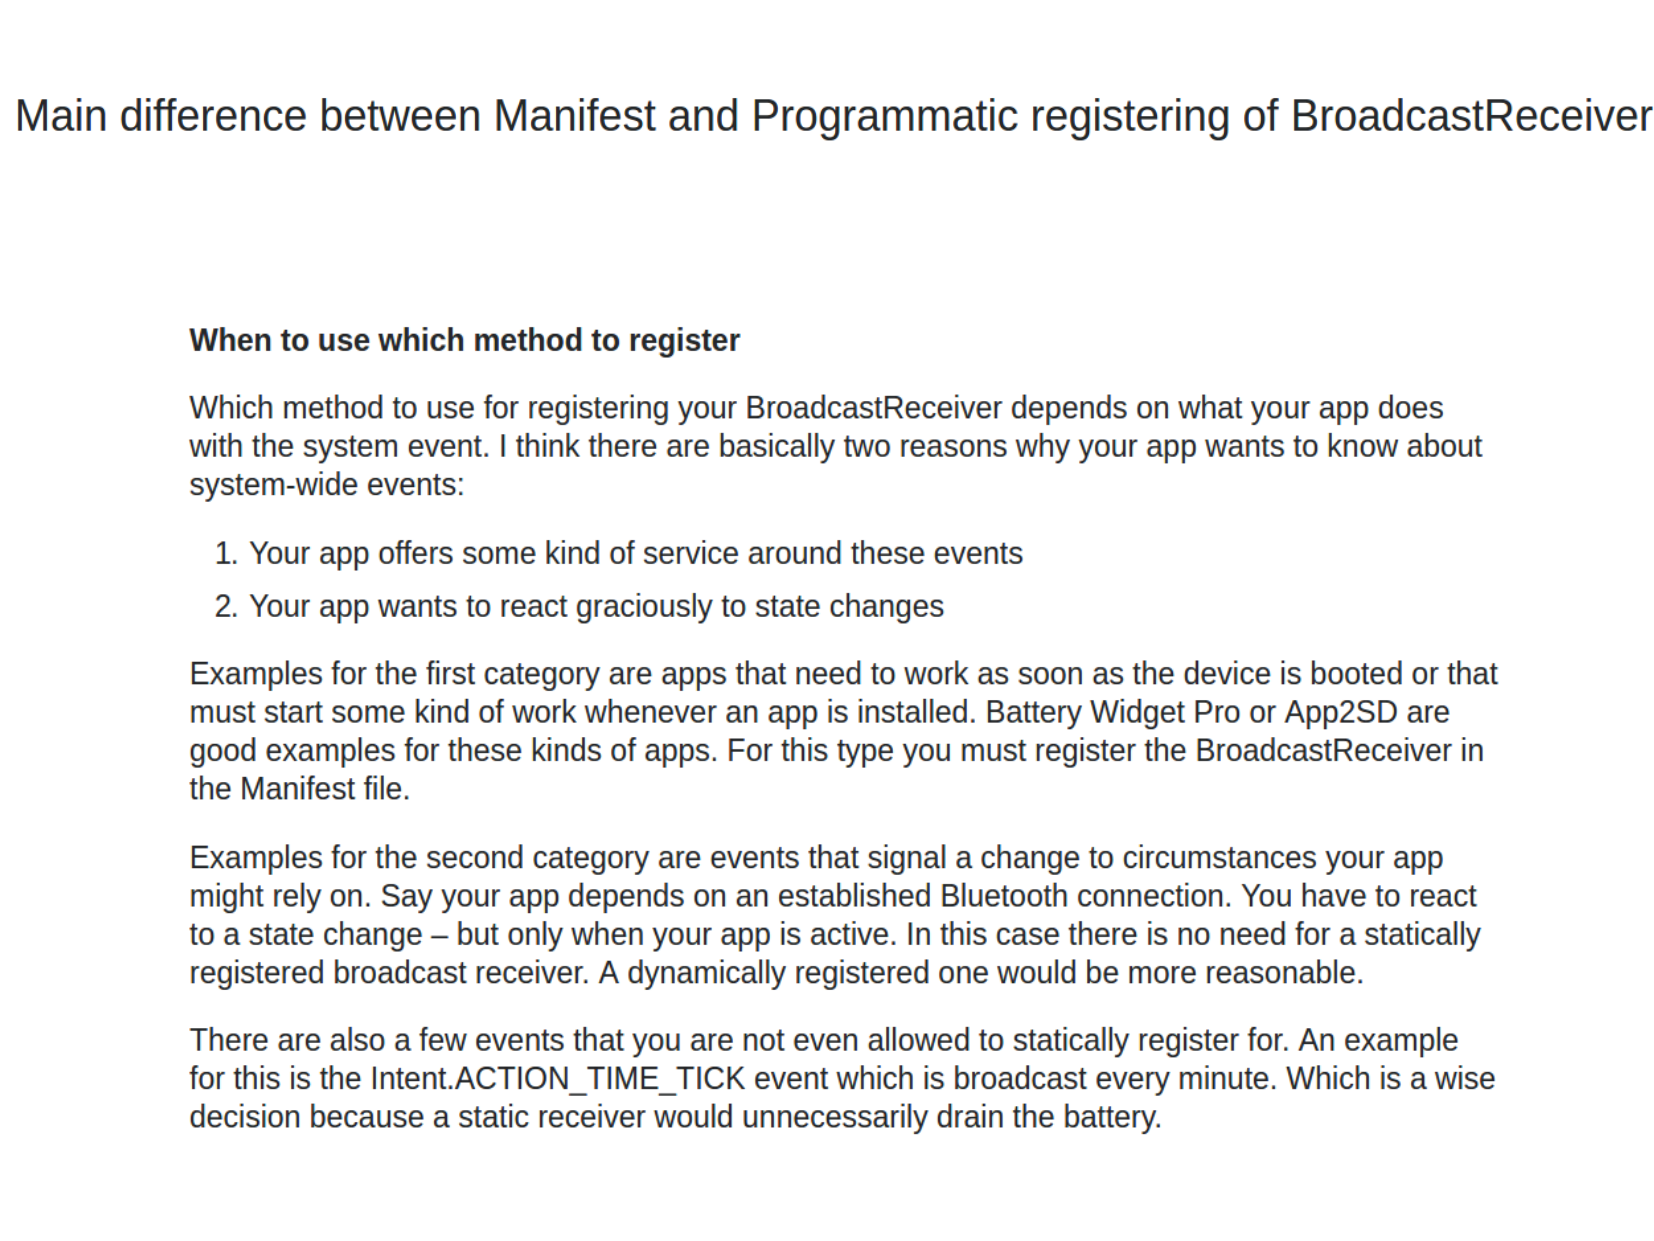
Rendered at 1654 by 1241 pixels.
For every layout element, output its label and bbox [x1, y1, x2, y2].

picture [179, 318, 1529, 1163]
picture [10, 74, 1654, 155]
